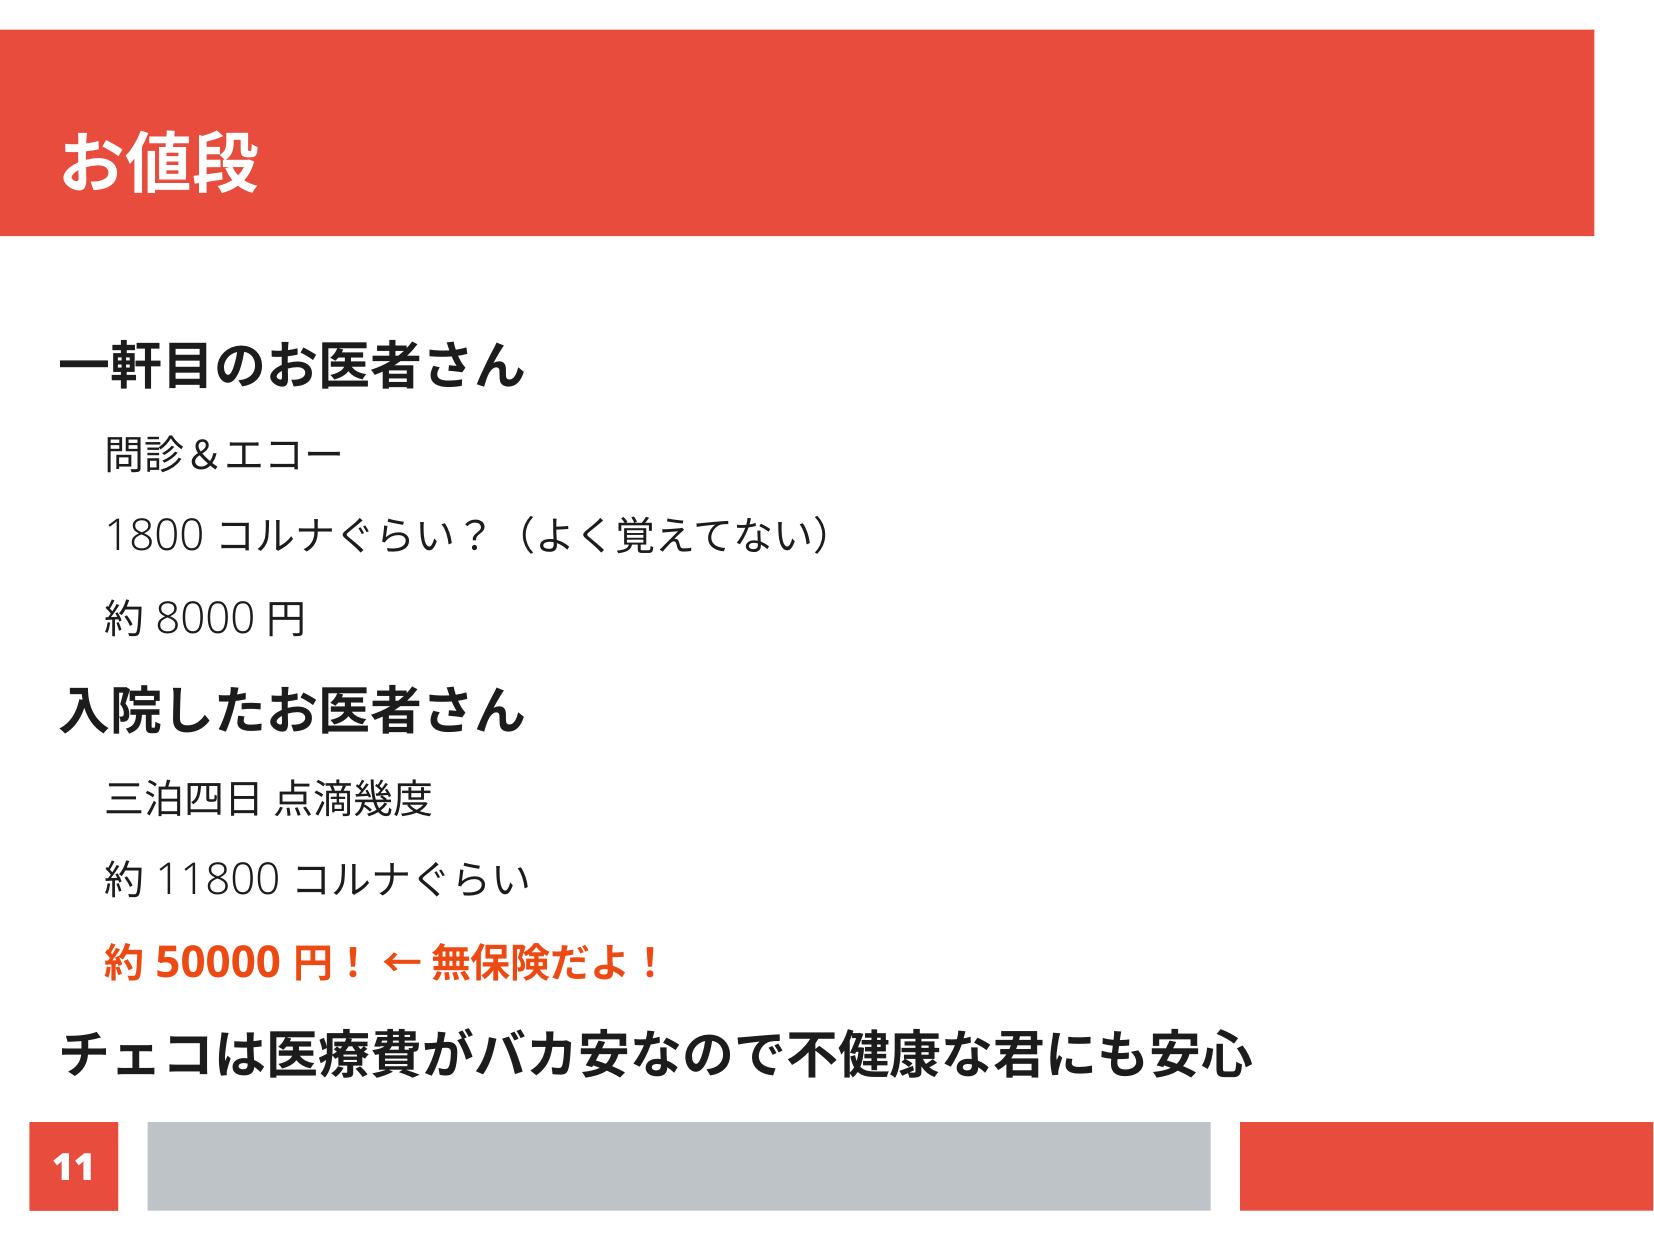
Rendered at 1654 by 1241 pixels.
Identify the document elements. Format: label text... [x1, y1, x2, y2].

list 一軒目のお医者さん 問診＆エコー 1800コルナぐらい？（よく覚えてない） 約8000円 入院したお医者さん 三泊四日 点滴幾度 約11800コルナぐらい 約50000円！ ← 無保険だよ！ チェコは医療費がバカ安なので不健康な君にも安心 [59, 324, 1565, 1093]
title お値段 [59, 59, 1595, 207]
